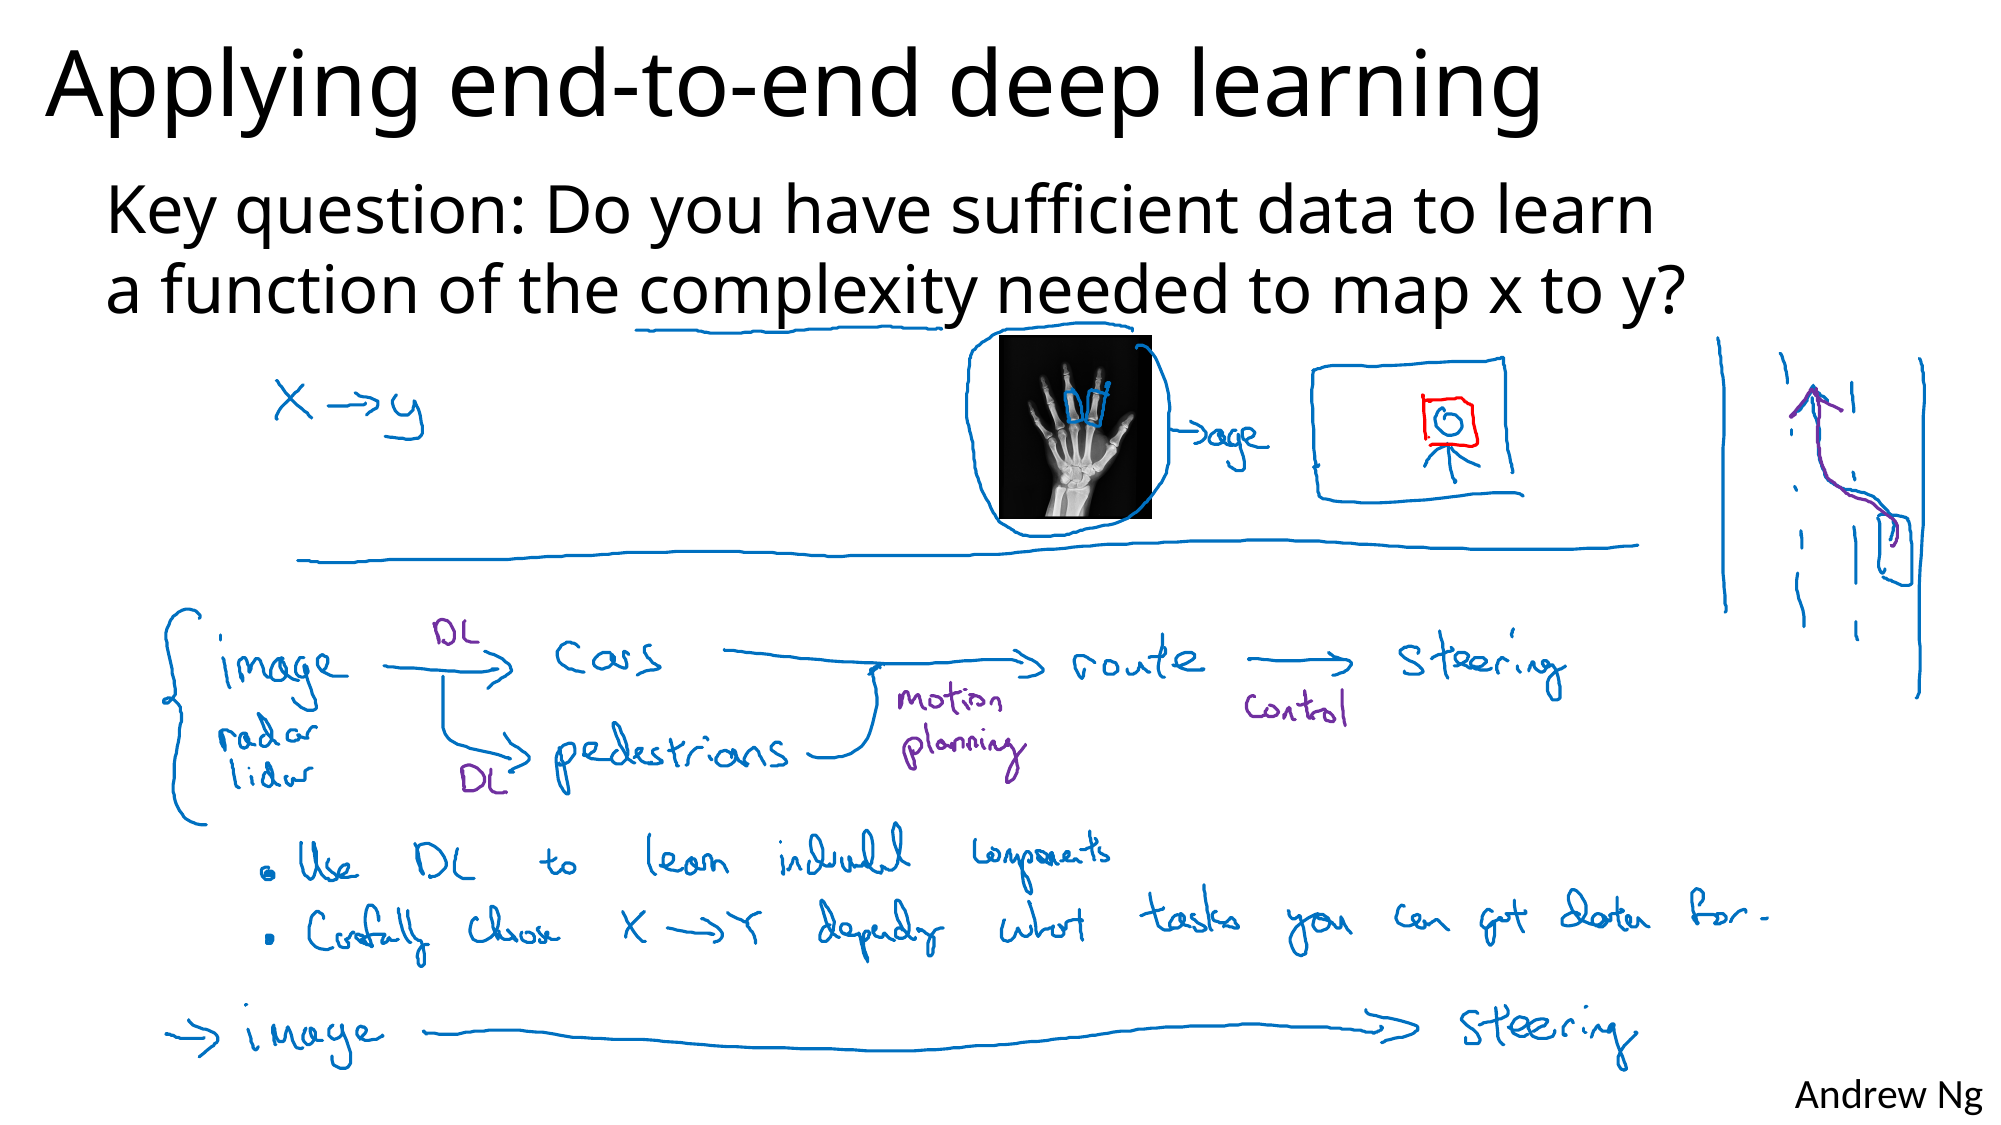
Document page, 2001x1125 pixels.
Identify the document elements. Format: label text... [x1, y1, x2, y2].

picture [160, 319, 1928, 1075]
title Applying end-to-end deep learning [30, 29, 2000, 248]
text_box Key question: Do you have sufficient data to learn a function of the complexity needed to map x to y? [90, 159, 1741, 336]
